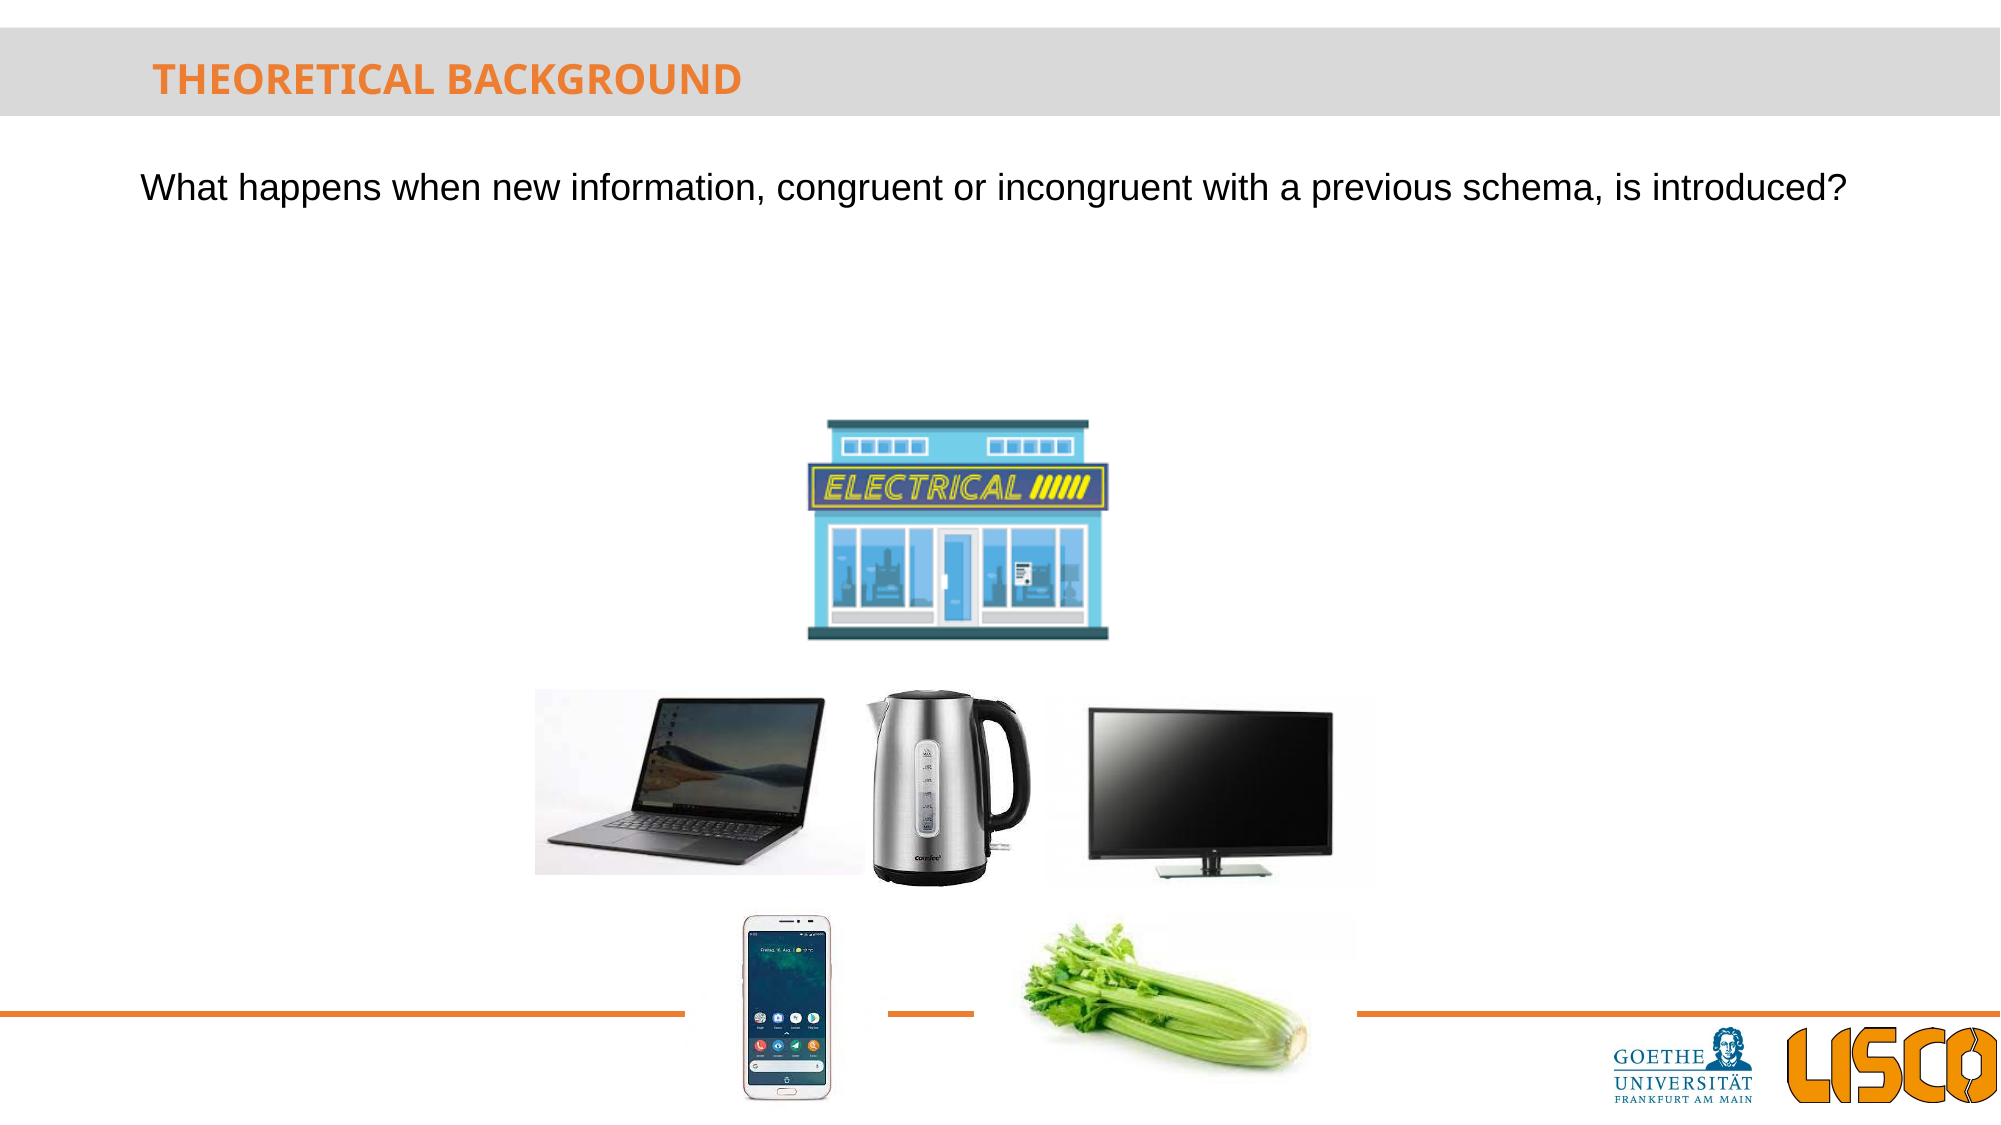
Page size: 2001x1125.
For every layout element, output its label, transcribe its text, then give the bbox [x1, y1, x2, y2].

text_box [0, 27, 2000, 116]
picture [1045, 694, 1376, 887]
picture [760, 359, 1153, 674]
text_box THEORETICAL BACKGROUND [137, 45, 769, 110]
picture [1733, 1027, 1752, 1067]
text_box What happens when new information, congruent or incongruent with a previous schema, is introduced? [125, 159, 1936, 259]
picture [535, 689, 1031, 887]
picture [974, 914, 1357, 1096]
picture [685, 908, 888, 1111]
picture [1787, 1027, 1997, 1103]
picture [1614, 1027, 1752, 1103]
